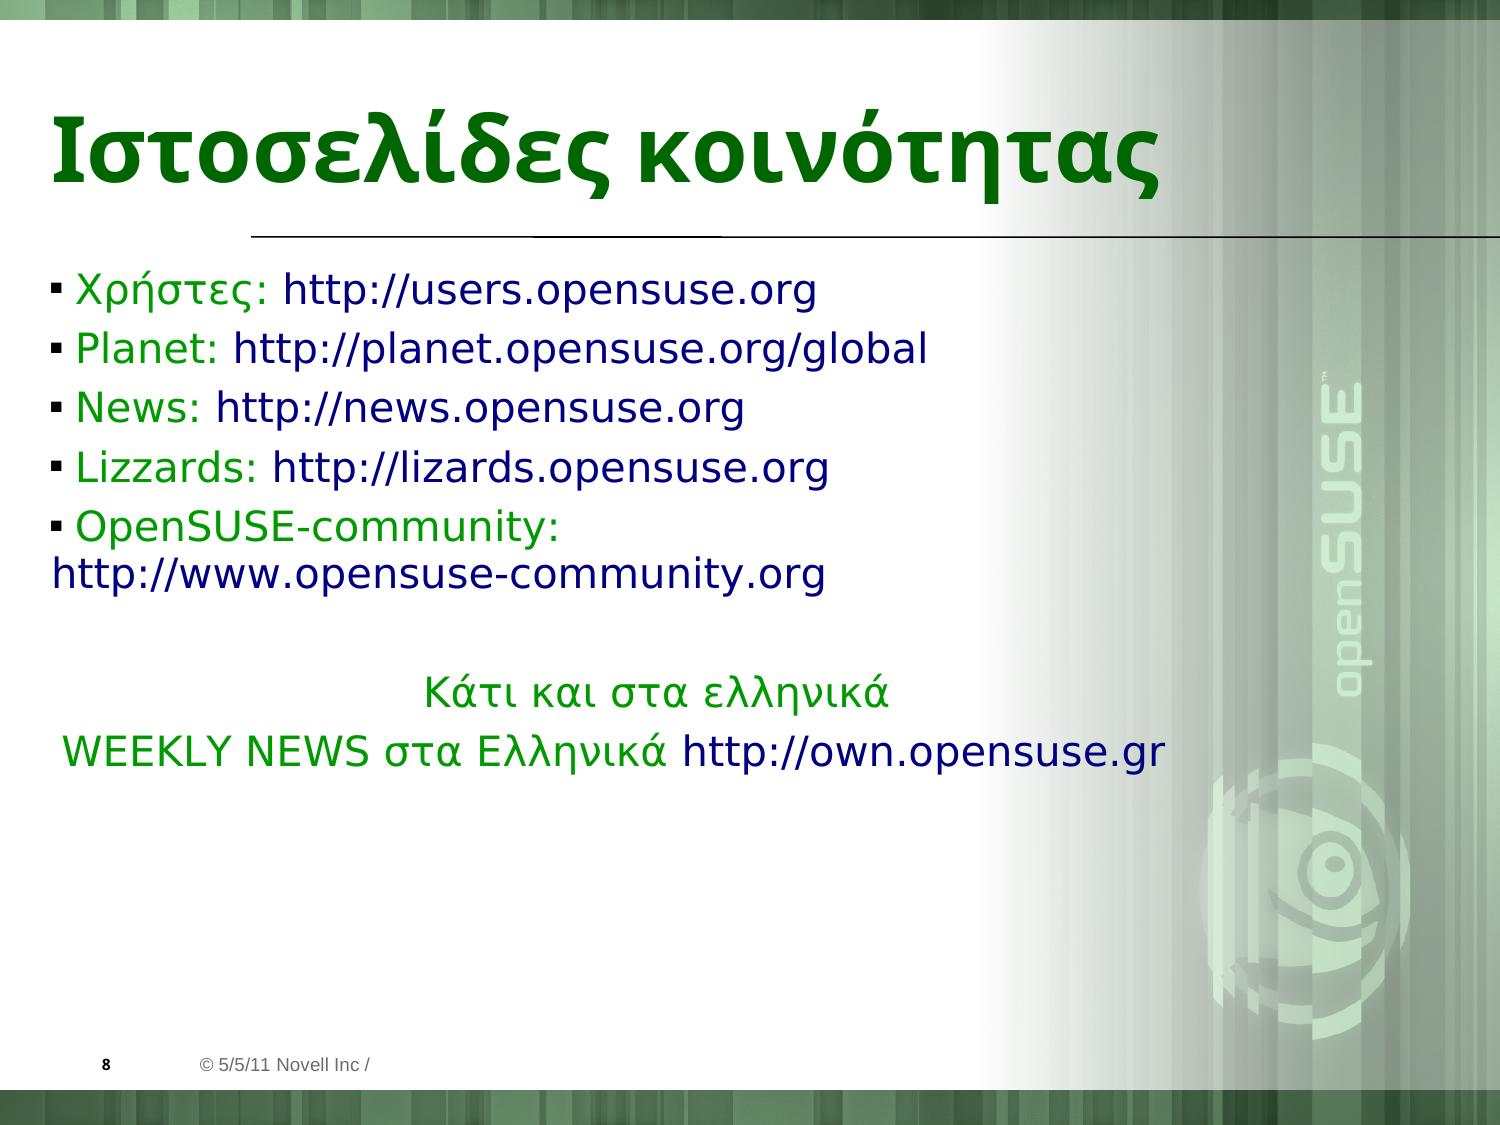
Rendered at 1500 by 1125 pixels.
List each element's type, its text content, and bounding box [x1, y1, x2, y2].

title Ιστοσελίδες κοινότητας [51, 68, 1447, 232]
picture [0, 0, 1500, 1125]
list Χρήστες: http://users.opensuse.org Planet: http://planet.opensuse.org/global News: http://news.opensuse.org Lizzards: http://lizards.opensuse.org OpenSUSE-community: http://www.opensuse-community.org Κάτι και στα ελληνικά WEEKLY NEWS στα Ελληνικά http://own.opensuse.gr [51, 266, 1253, 1010]
